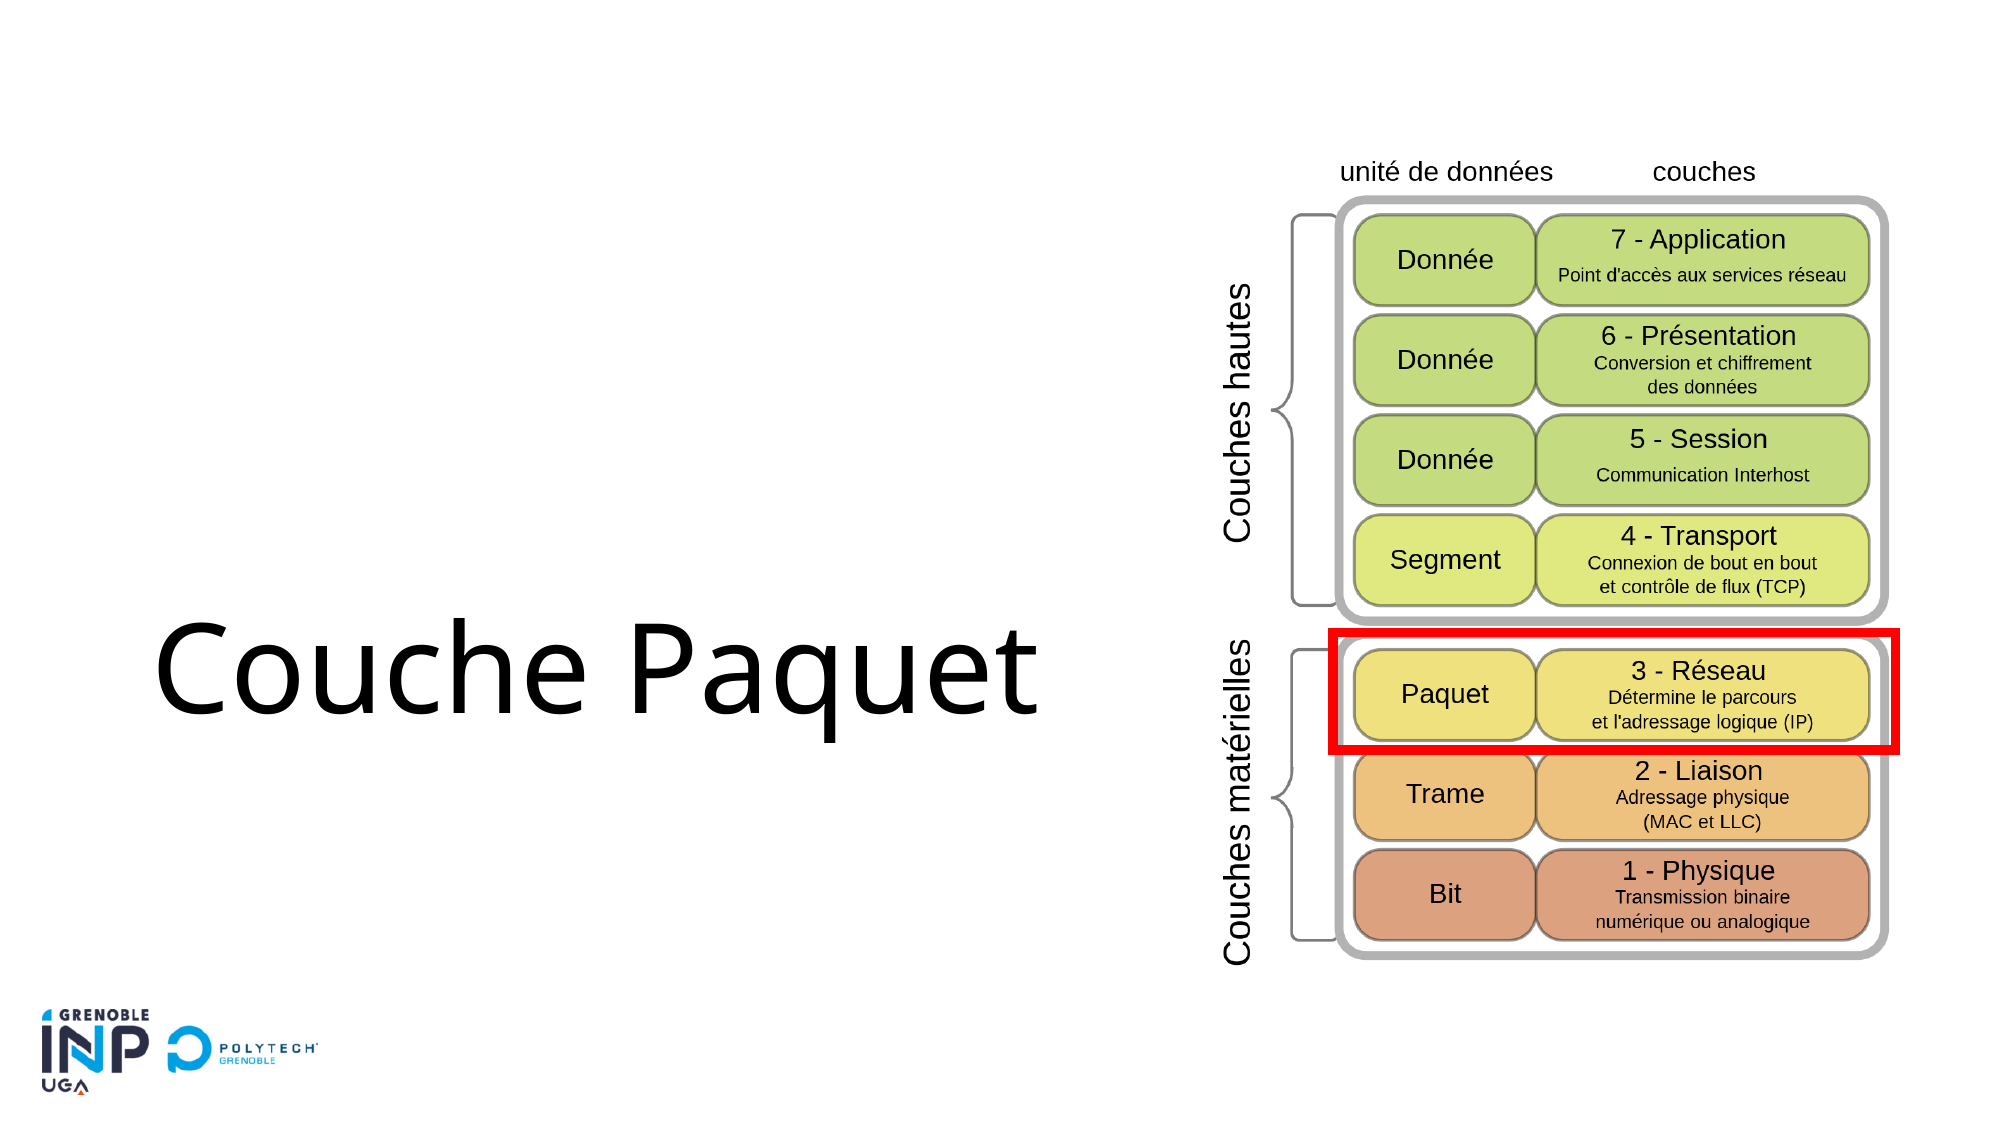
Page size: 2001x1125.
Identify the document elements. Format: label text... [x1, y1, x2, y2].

picture [42, 1009, 318, 1095]
title Couche Paquet [136, 280, 1207, 749]
picture [1207, 151, 1928, 999]
